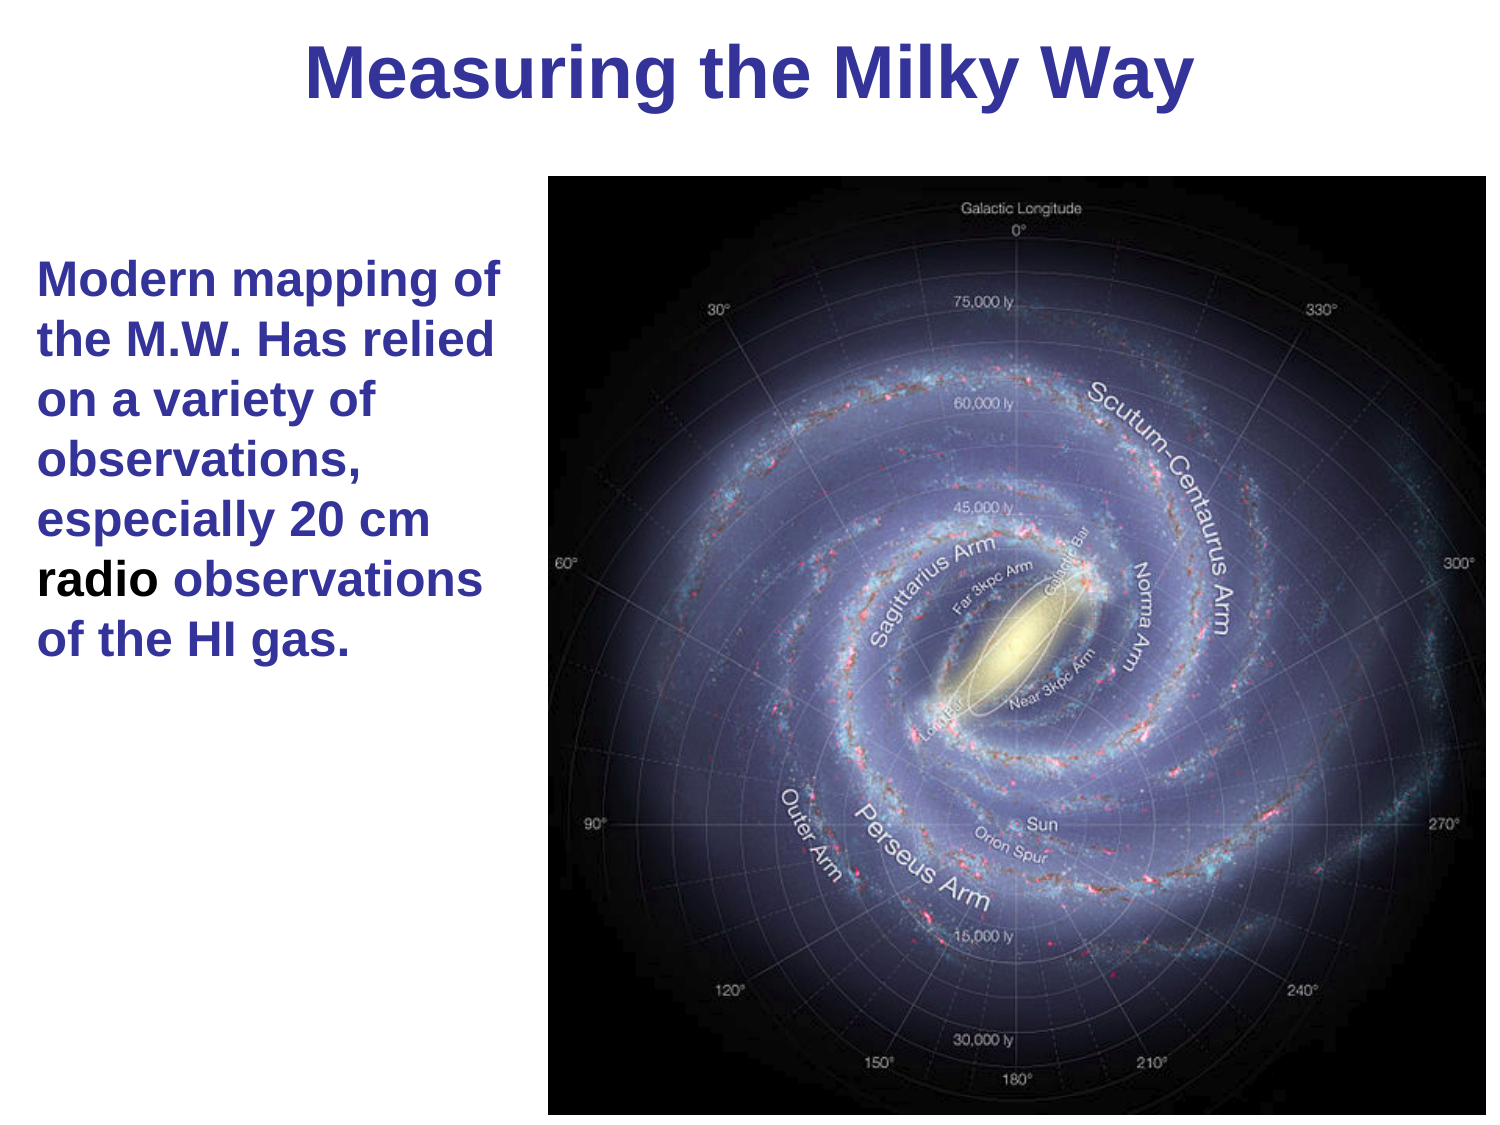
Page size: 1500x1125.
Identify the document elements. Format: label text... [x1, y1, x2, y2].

picture [548, 176, 1486, 1115]
title Measuring the Milky Way [75, 0, 1426, 138]
text_box Modern mapping of the M.W. Has relied on a variety of observations, especially 20 cm radio observations of the HI gas. [21, 238, 526, 766]
